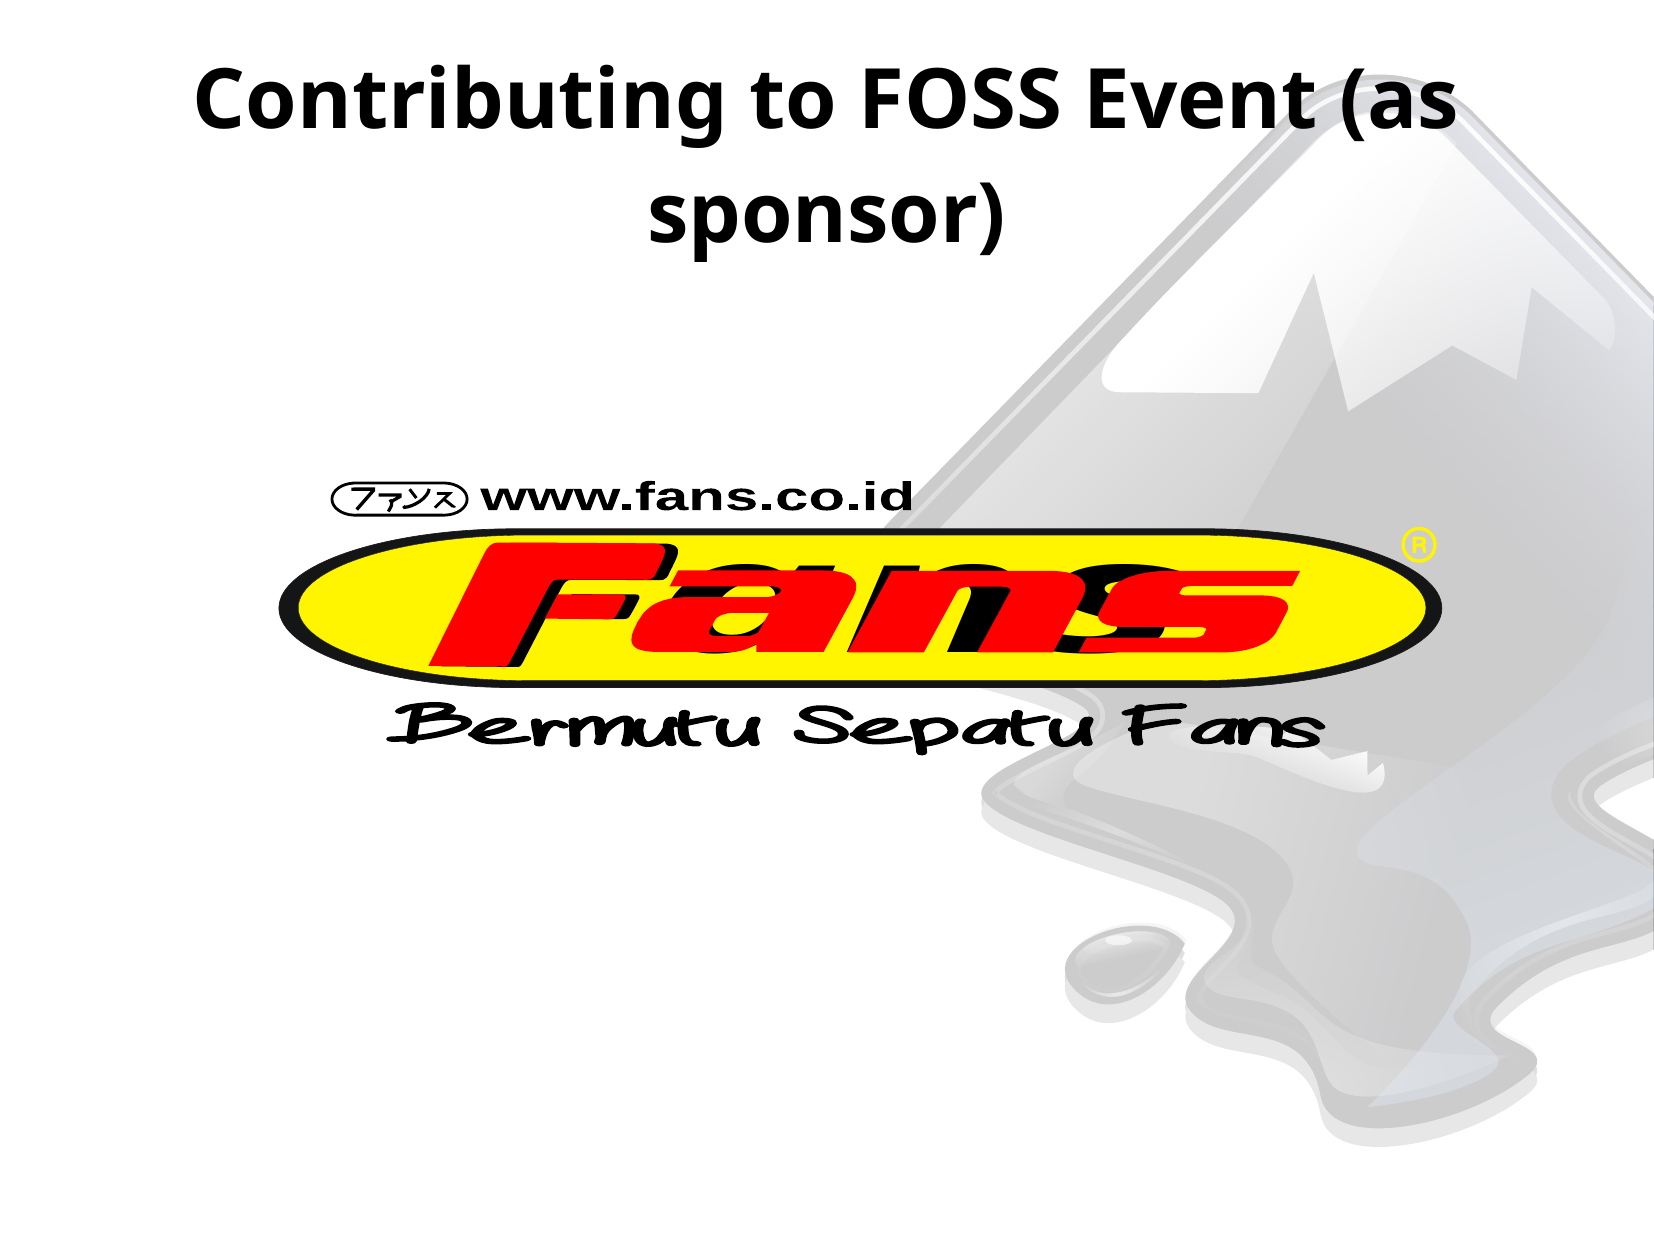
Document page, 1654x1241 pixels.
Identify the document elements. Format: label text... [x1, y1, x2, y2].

title Contributing to FOSS Event (as sponsor) [82, 49, 1571, 257]
picture [141, 212, 1506, 1123]
text_box [0, 0, 1654, 1241]
